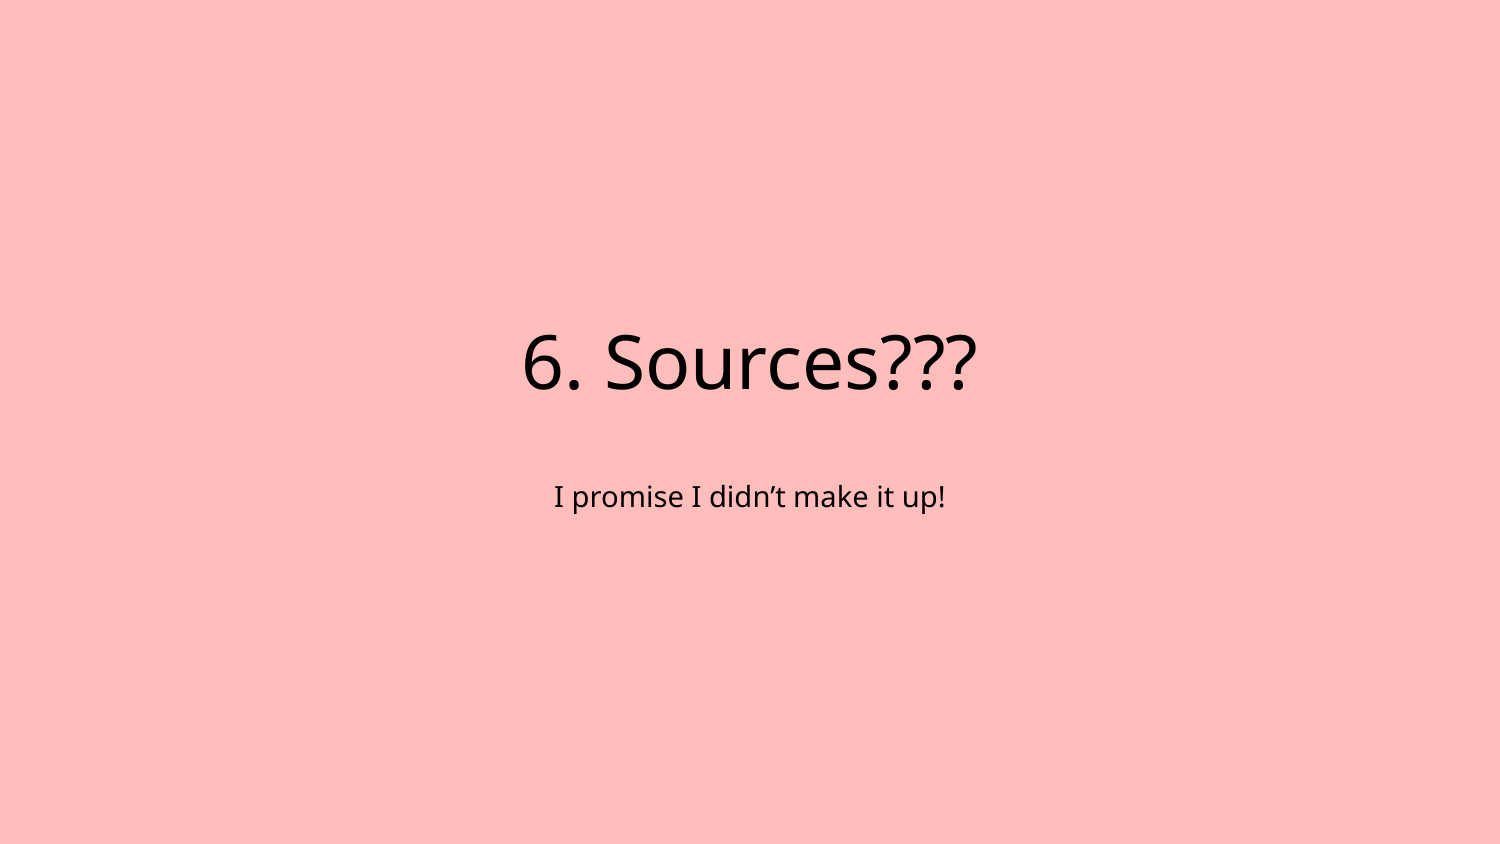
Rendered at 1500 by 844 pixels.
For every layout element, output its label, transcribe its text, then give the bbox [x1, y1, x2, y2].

title 6. Sources??? [249, 325, 1251, 394]
subtitle I promise I didn’t make it up! [266, 478, 1234, 592]
